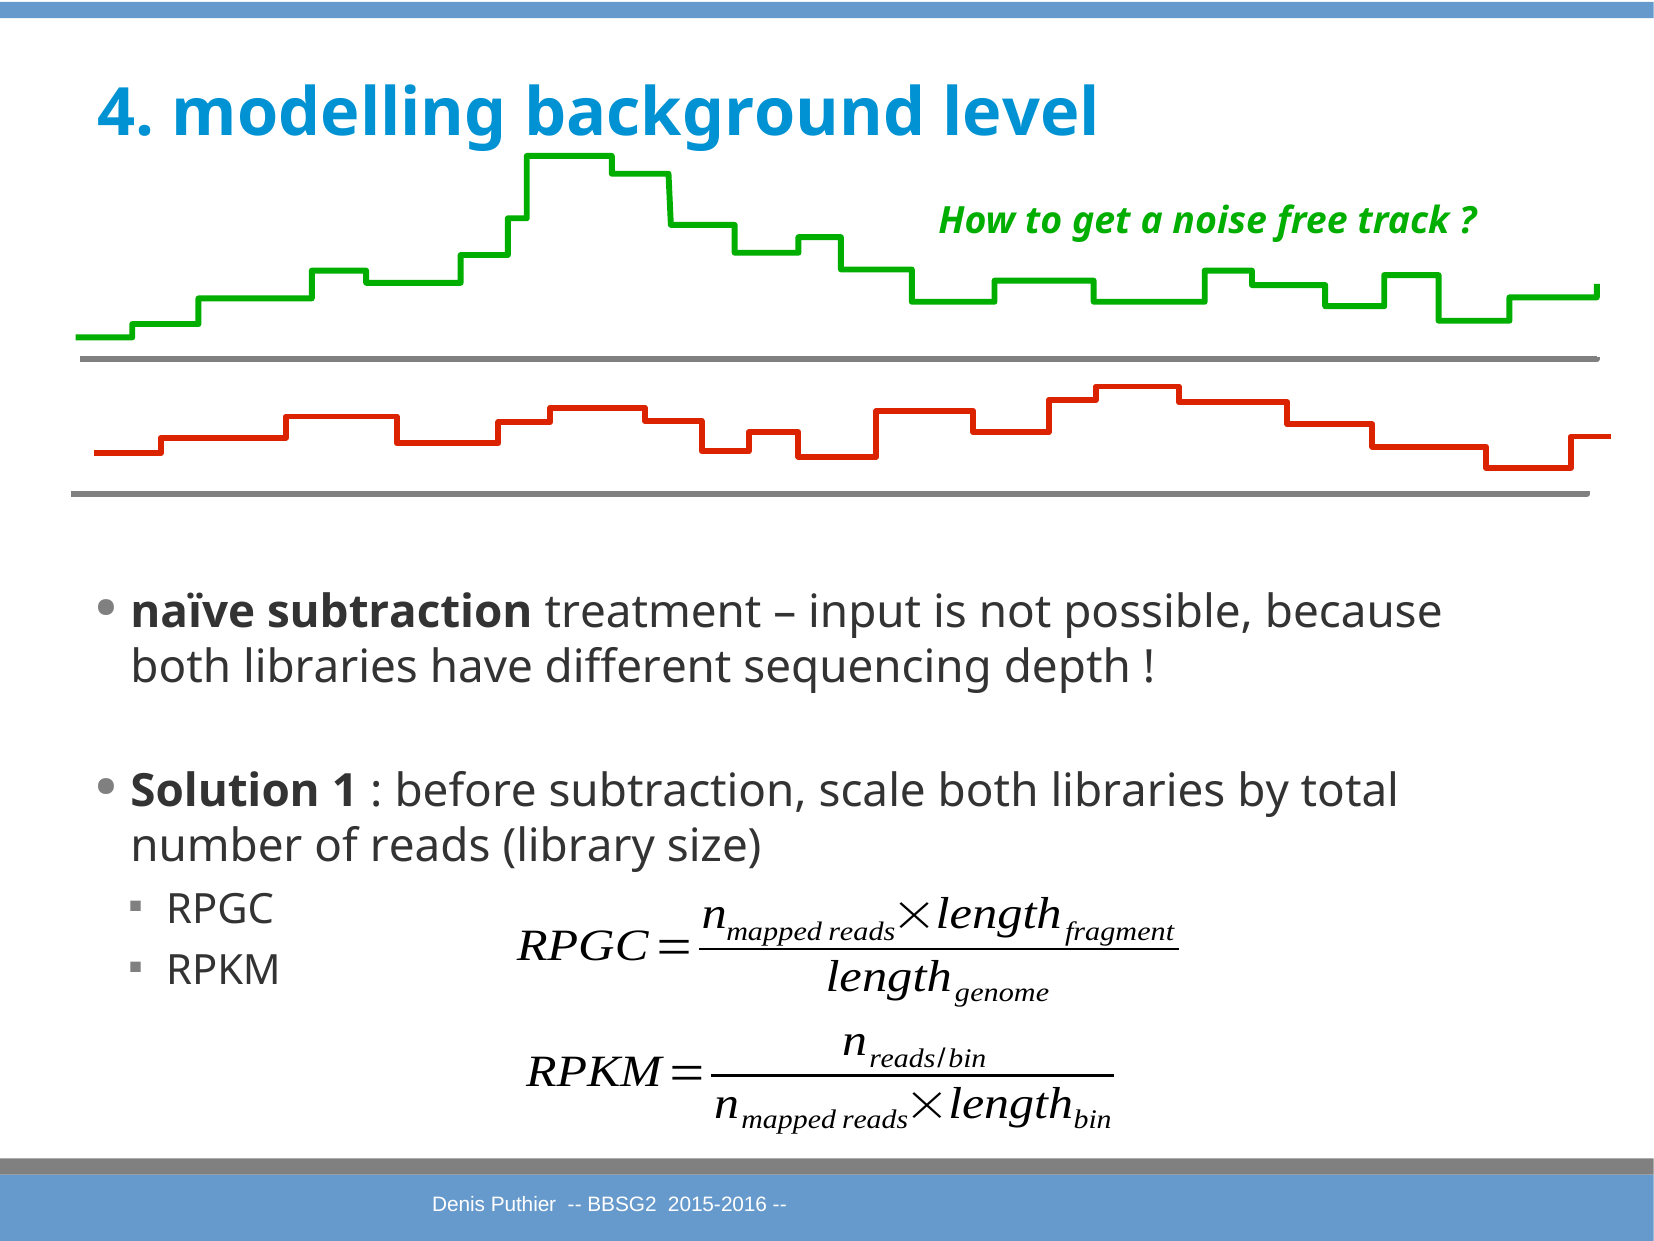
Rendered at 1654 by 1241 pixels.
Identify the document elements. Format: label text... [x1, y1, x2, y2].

list naïve subtraction treatment – input is not possible, because both libraries have different sequencing depth ! Solution 1 : before subtraction, scale both libraries by total number of reads (library size) RPGC RPKM [80, 574, 1536, 1102]
text_box How to get a noise free track ? [923, 186, 1493, 253]
chart [512, 1015, 1130, 1134]
title 4. modelling background level [530, 159, 608, 168]
chart [503, 889, 1193, 1008]
title 4. modelling background level [82, 61, 1571, 168]
